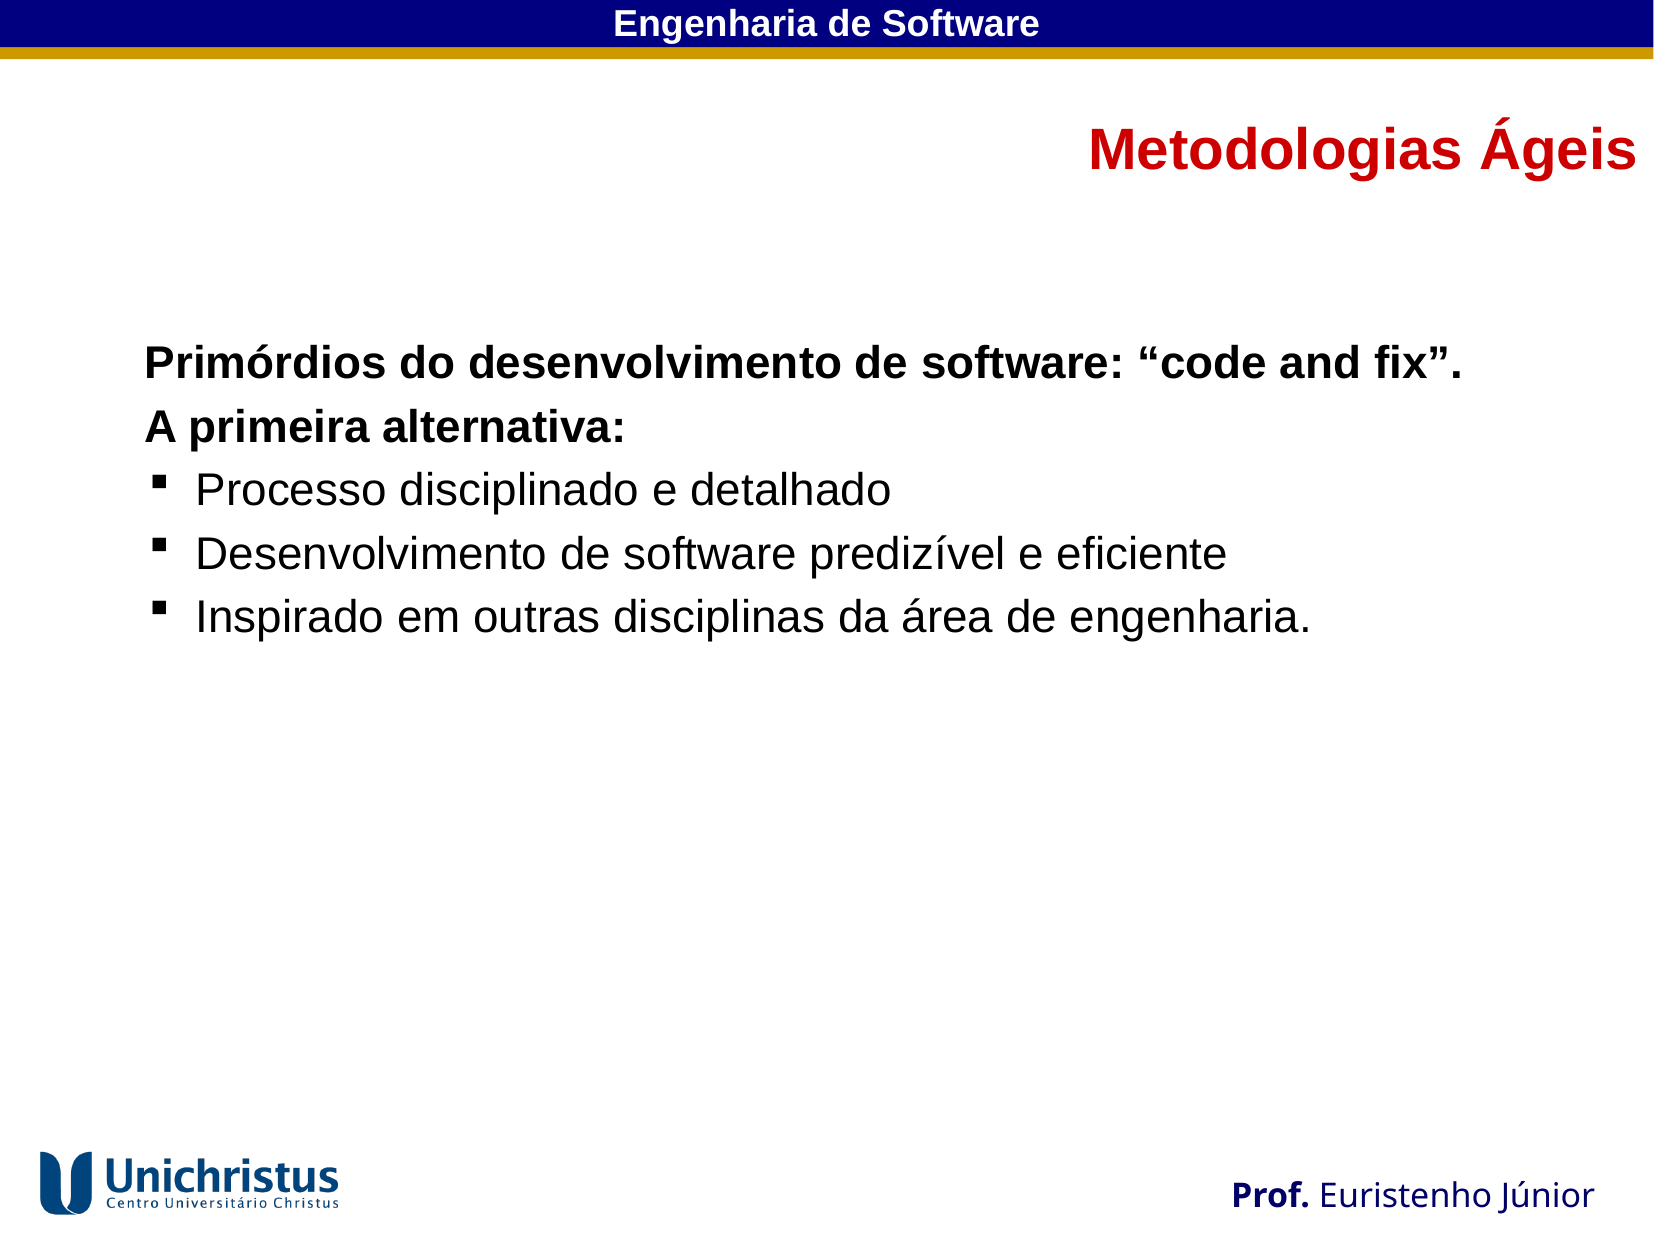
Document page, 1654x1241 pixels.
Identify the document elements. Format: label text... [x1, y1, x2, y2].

text_box Engenharia de Software [0, 0, 1654, 48]
text_box Prof. Euristenho Júnior [1216, 1163, 1654, 1224]
text_box Primórdios do desenvolvimento de software: “code and fix”. A primeira alternativa: Processo disciplinado e detalhado Desenvolvimento de software predizível e eficiente Inspirado em outras disciplinas da área de engenharia. [59, 324, 1489, 1000]
text_box Metodologias Ágeis [1073, 109, 1654, 189]
picture [35, 1148, 343, 1217]
text_box [0, 48, 1654, 60]
